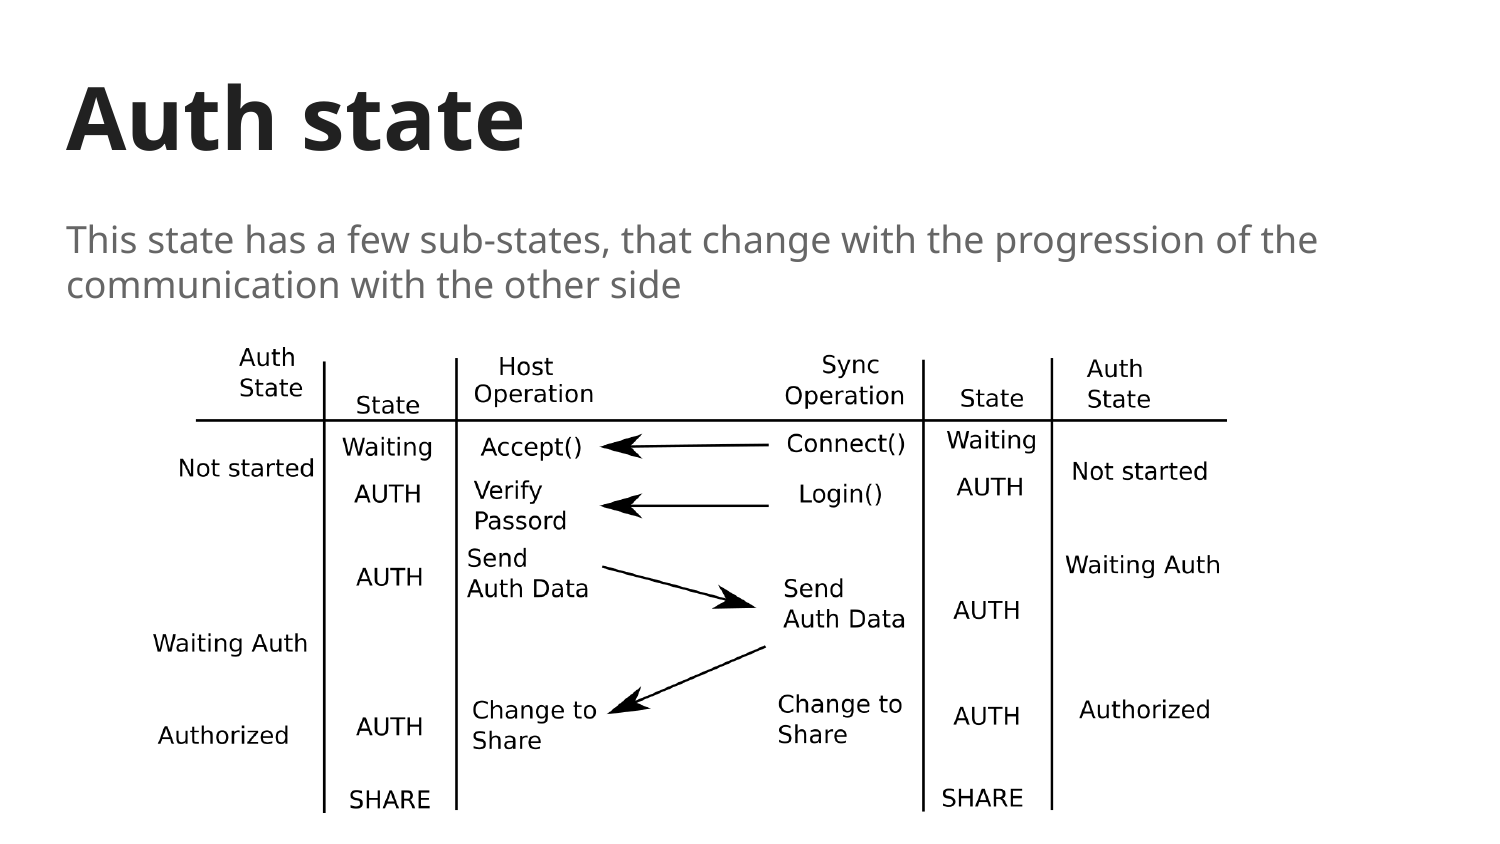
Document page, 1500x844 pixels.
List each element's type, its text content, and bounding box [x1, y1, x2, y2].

picture [153, 347, 1227, 813]
list This state has a few sub-states, that change with the progression of the communication with the other side [51, 201, 1449, 750]
title Auth state [51, 48, 1449, 180]
